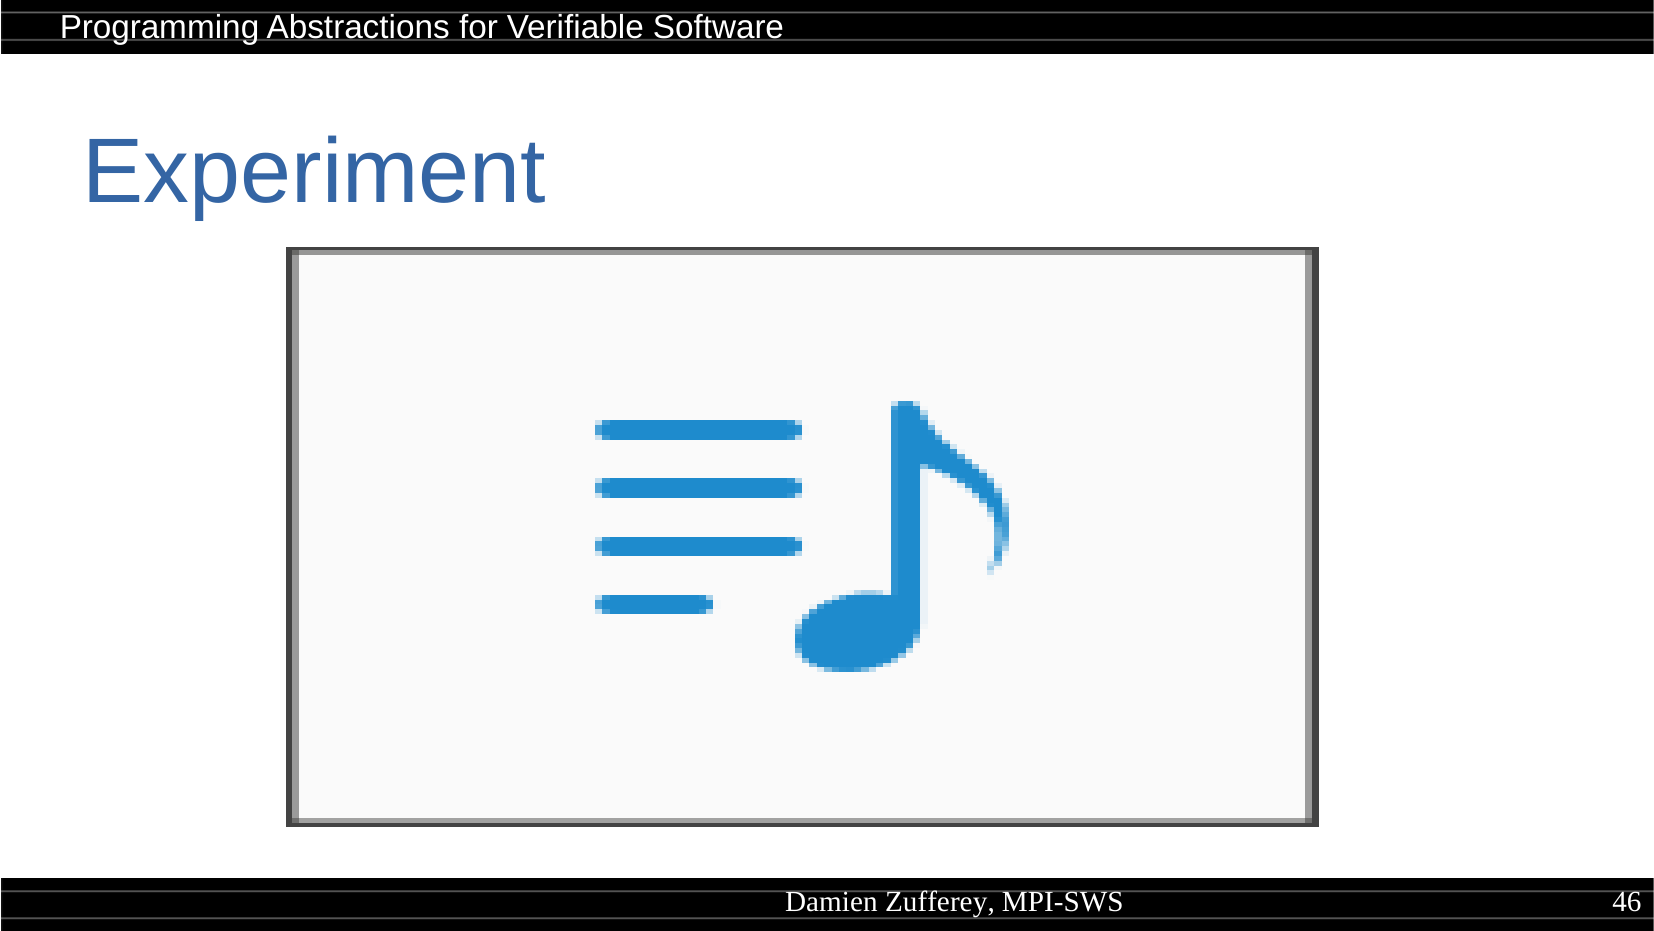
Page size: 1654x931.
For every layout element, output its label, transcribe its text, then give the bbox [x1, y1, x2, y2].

title Experiment [82, 92, 1571, 249]
text_box [285, 245, 1321, 829]
picture [1, 0, 1654, 54]
picture [1, 878, 1654, 931]
